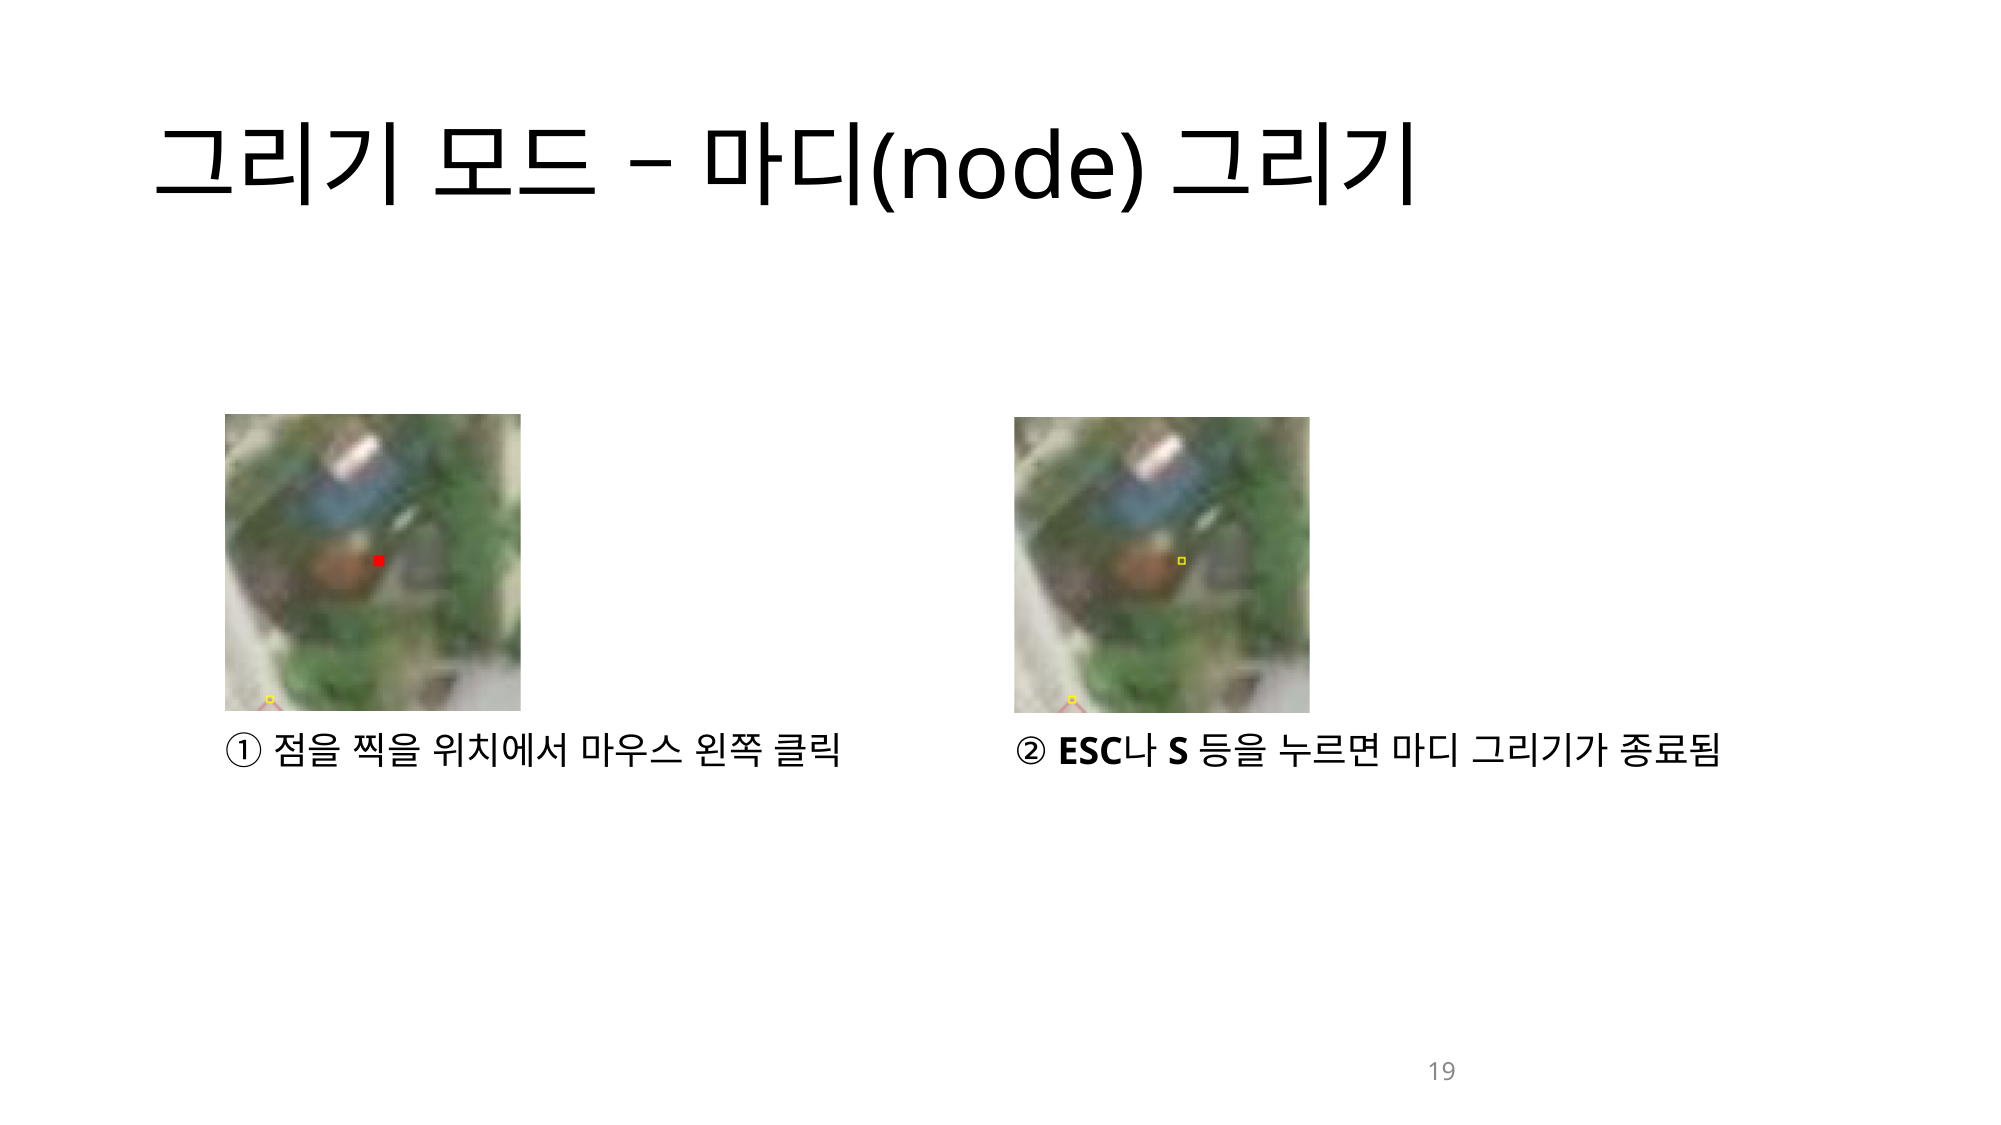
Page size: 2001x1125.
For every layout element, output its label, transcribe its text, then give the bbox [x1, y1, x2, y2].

picture [225, 414, 521, 711]
text_box <숫자> [1412, 1042, 1863, 1103]
text_box ① 점을 찍을 위치에서 마우스 왼쪽 클릭 [225, 719, 845, 780]
picture [1014, 417, 1310, 713]
text_box ② ESC나 S 등을 누르면 마디 그리기가 종료됨 [1014, 710, 1734, 780]
title 그리기 모드 – 마디(node) 그리기 [137, 59, 1863, 278]
